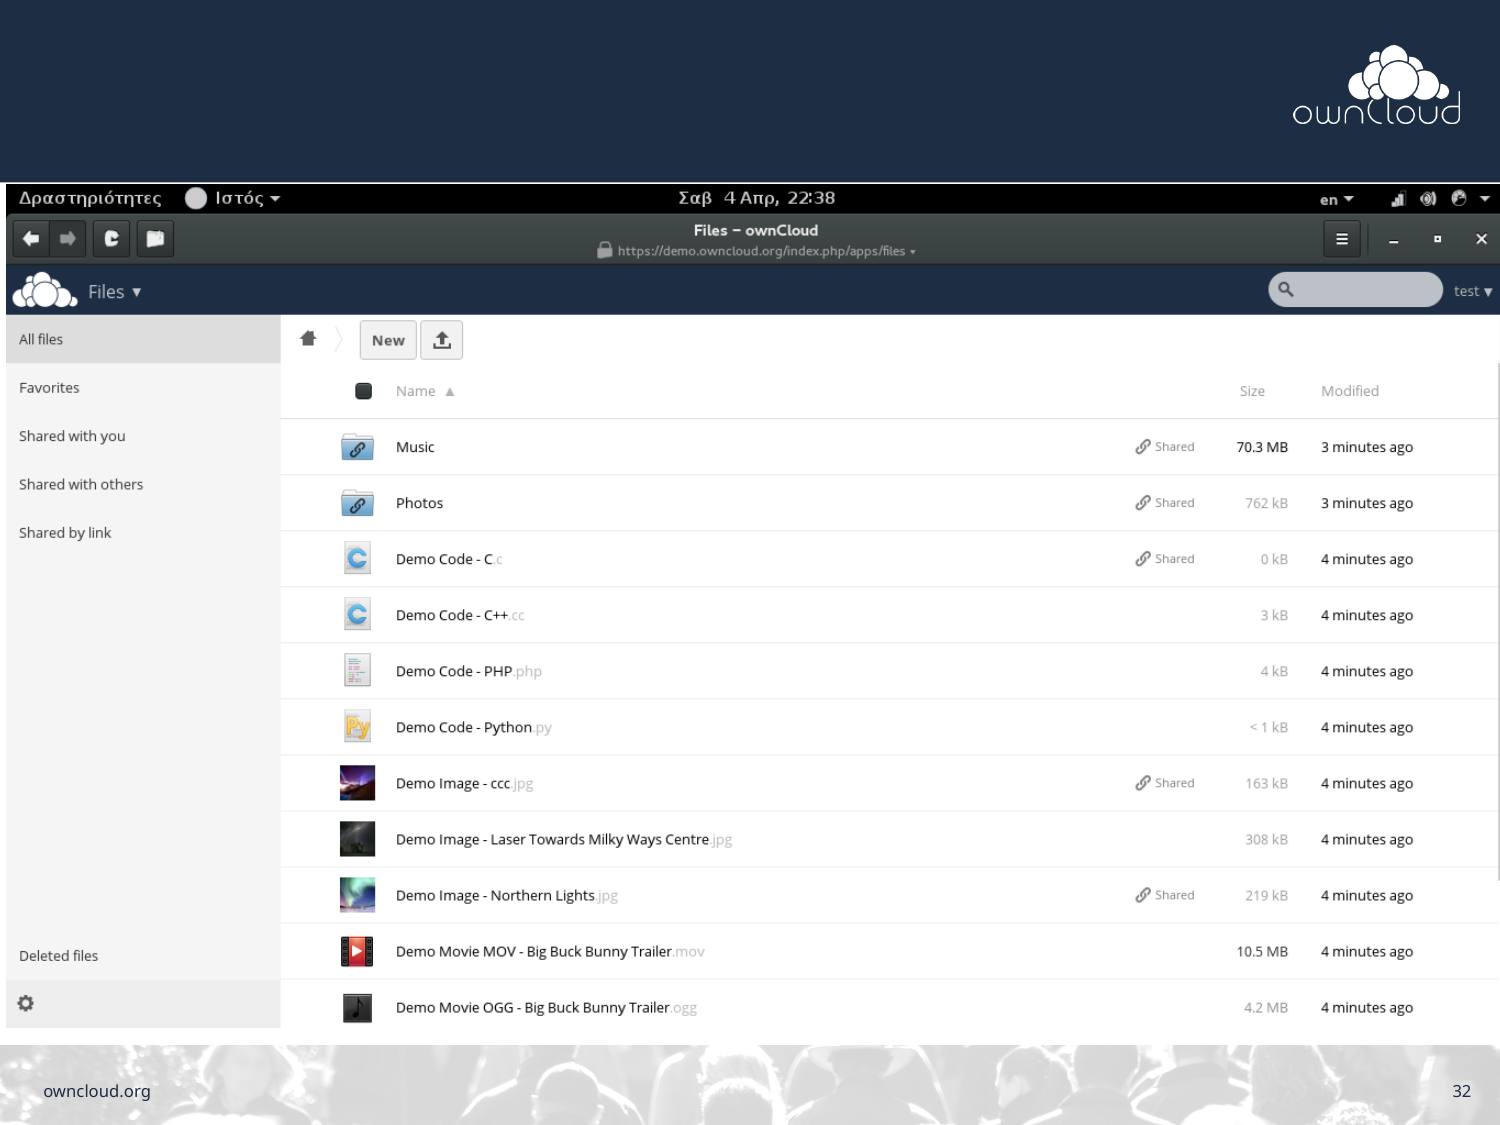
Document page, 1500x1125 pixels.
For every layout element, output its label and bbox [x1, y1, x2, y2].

picture [0, 1045, 1500, 1125]
picture [6, 184, 1500, 1028]
picture [1293, 45, 1460, 124]
